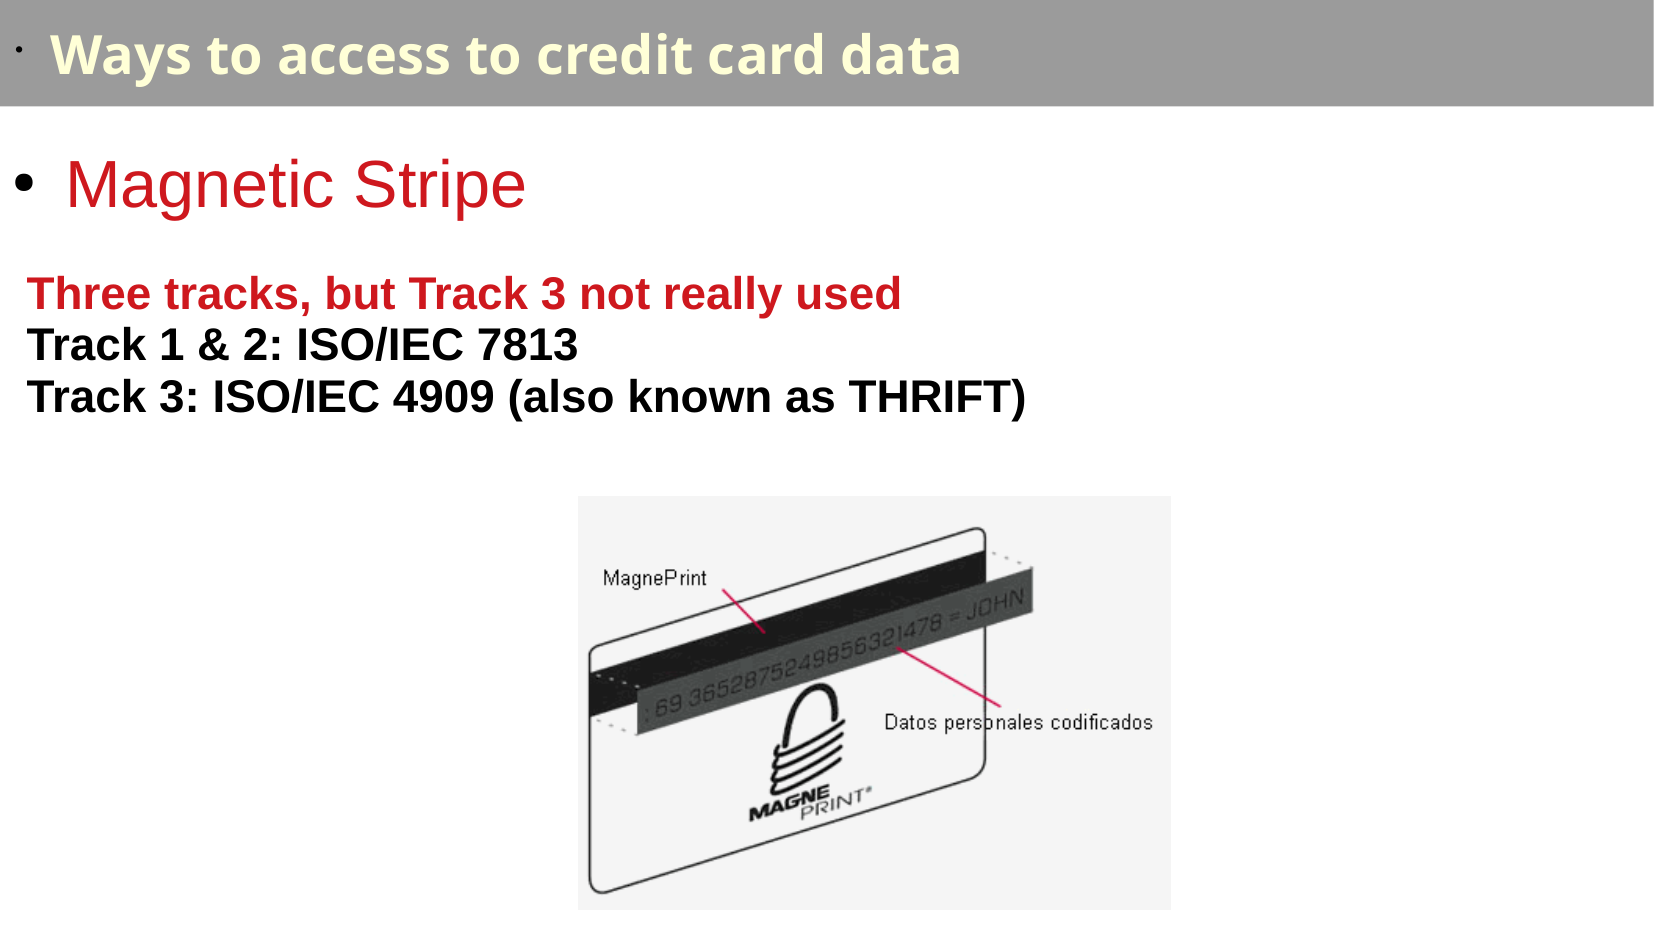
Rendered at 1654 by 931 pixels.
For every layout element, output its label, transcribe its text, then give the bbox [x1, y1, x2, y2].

list Magnetic Stripe [0, 146, 721, 260]
text_box Three tracks, but Track 3 not really used Track 1 & 2: ISO/IEC 7813 Track 3: ISO/IEC 4909 (also known as THRIFT) [11, 260, 1099, 532]
picture [578, 496, 1171, 910]
title Ways to access to credit card data [0, 0, 1654, 107]
